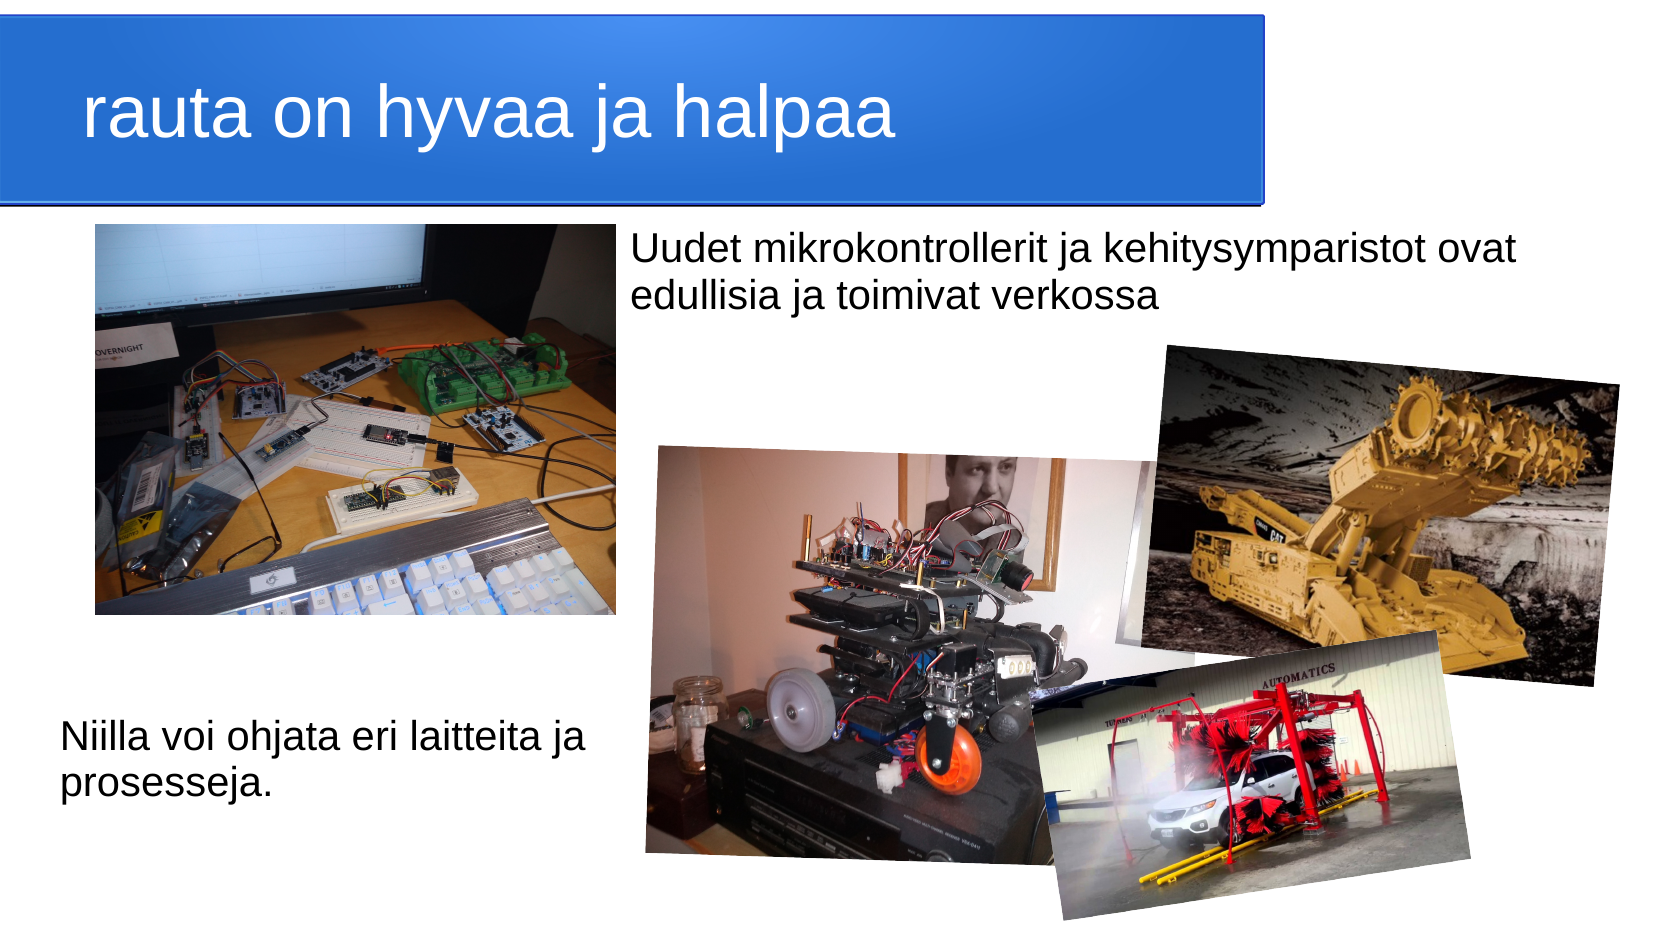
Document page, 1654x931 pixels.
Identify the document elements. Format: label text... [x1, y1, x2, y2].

picture [95, 224, 616, 615]
picture [645, 345, 1620, 921]
list Uudet mikrokontrollerit ja kehitysymparistot ovat edullisia ja toimivat verkossa [630, 225, 1531, 421]
text_box Niilla voi ohjata eri laitteita ja prosesseja. [45, 705, 631, 813]
title rauta on hyvaa ja halpaa [82, 35, 1235, 189]
